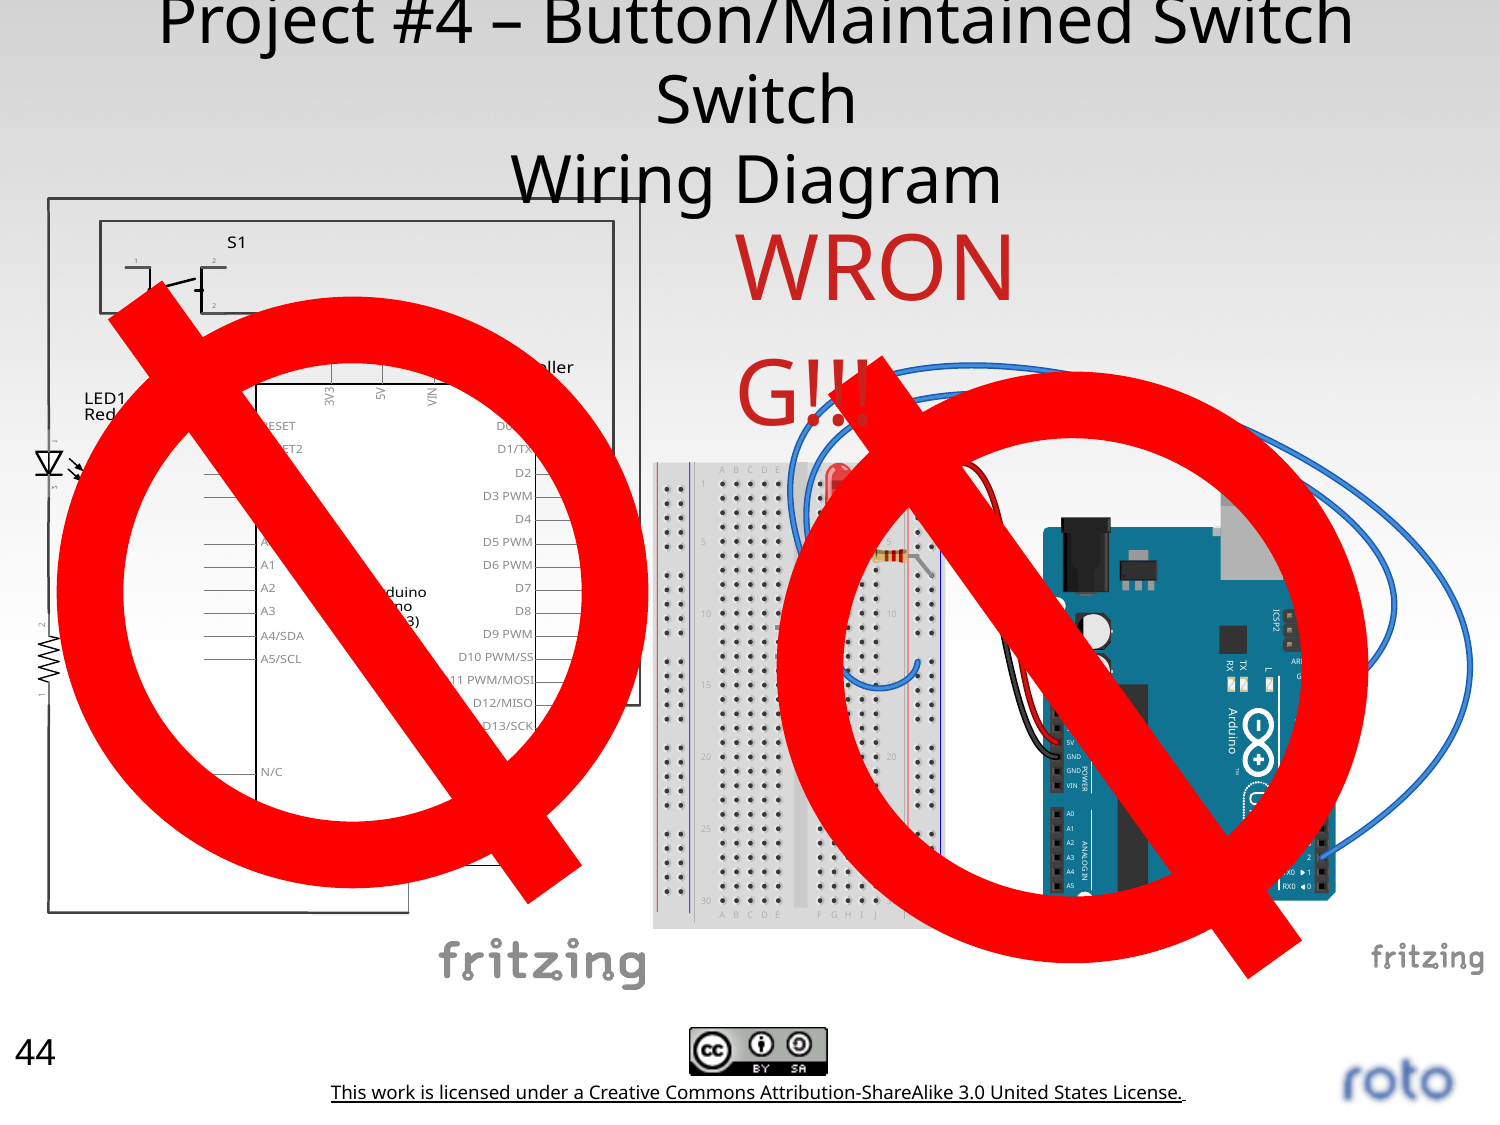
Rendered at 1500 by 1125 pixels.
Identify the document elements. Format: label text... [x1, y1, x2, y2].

text_box WRONG!!! [720, 195, 1066, 330]
picture [975, 191, 992, 195]
picture [913, 191, 930, 195]
picture [685, 191, 704, 199]
picture [808, 191, 825, 195]
picture [846, 191, 865, 195]
picture [831, 191, 841, 195]
title Project #4 – Button/Maintained Switch Switch Wiring Diagram [75, 2, 1441, 191]
picture [871, 191, 883, 195]
picture [0, 0, 1500, 1125]
picture [745, 191, 768, 195]
picture [953, 191, 969, 195]
picture [889, 191, 907, 195]
picture [773, 191, 788, 195]
picture [936, 191, 947, 195]
